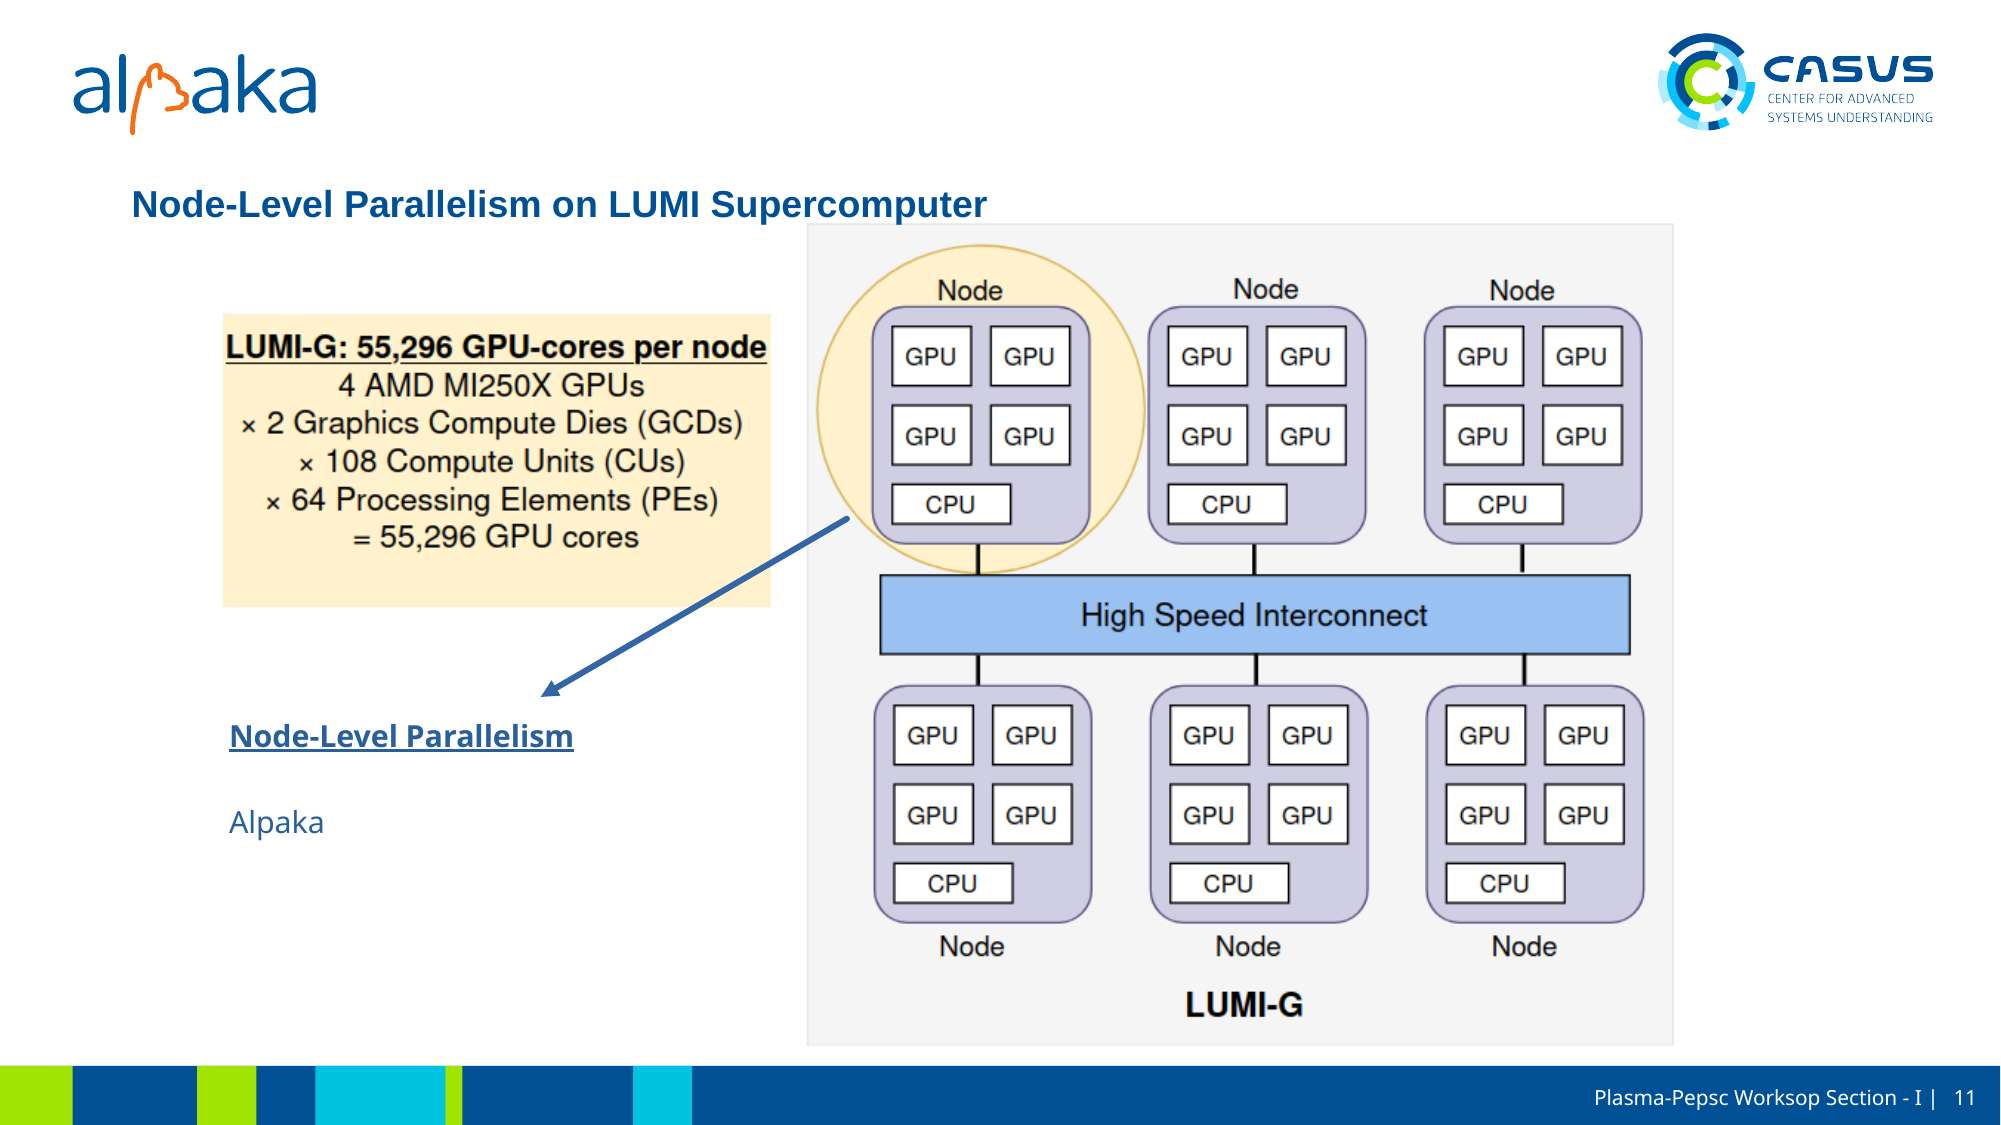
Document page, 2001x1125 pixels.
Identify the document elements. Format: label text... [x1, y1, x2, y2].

picture [195, 191, 1708, 1063]
picture [72, 53, 317, 136]
list Node-Level Parallelism Alpaka [226, 714, 737, 845]
text_box Node-Level Parallelism on LUMI Supercomputer [116, 176, 1180, 235]
picture [1658, 33, 1933, 131]
